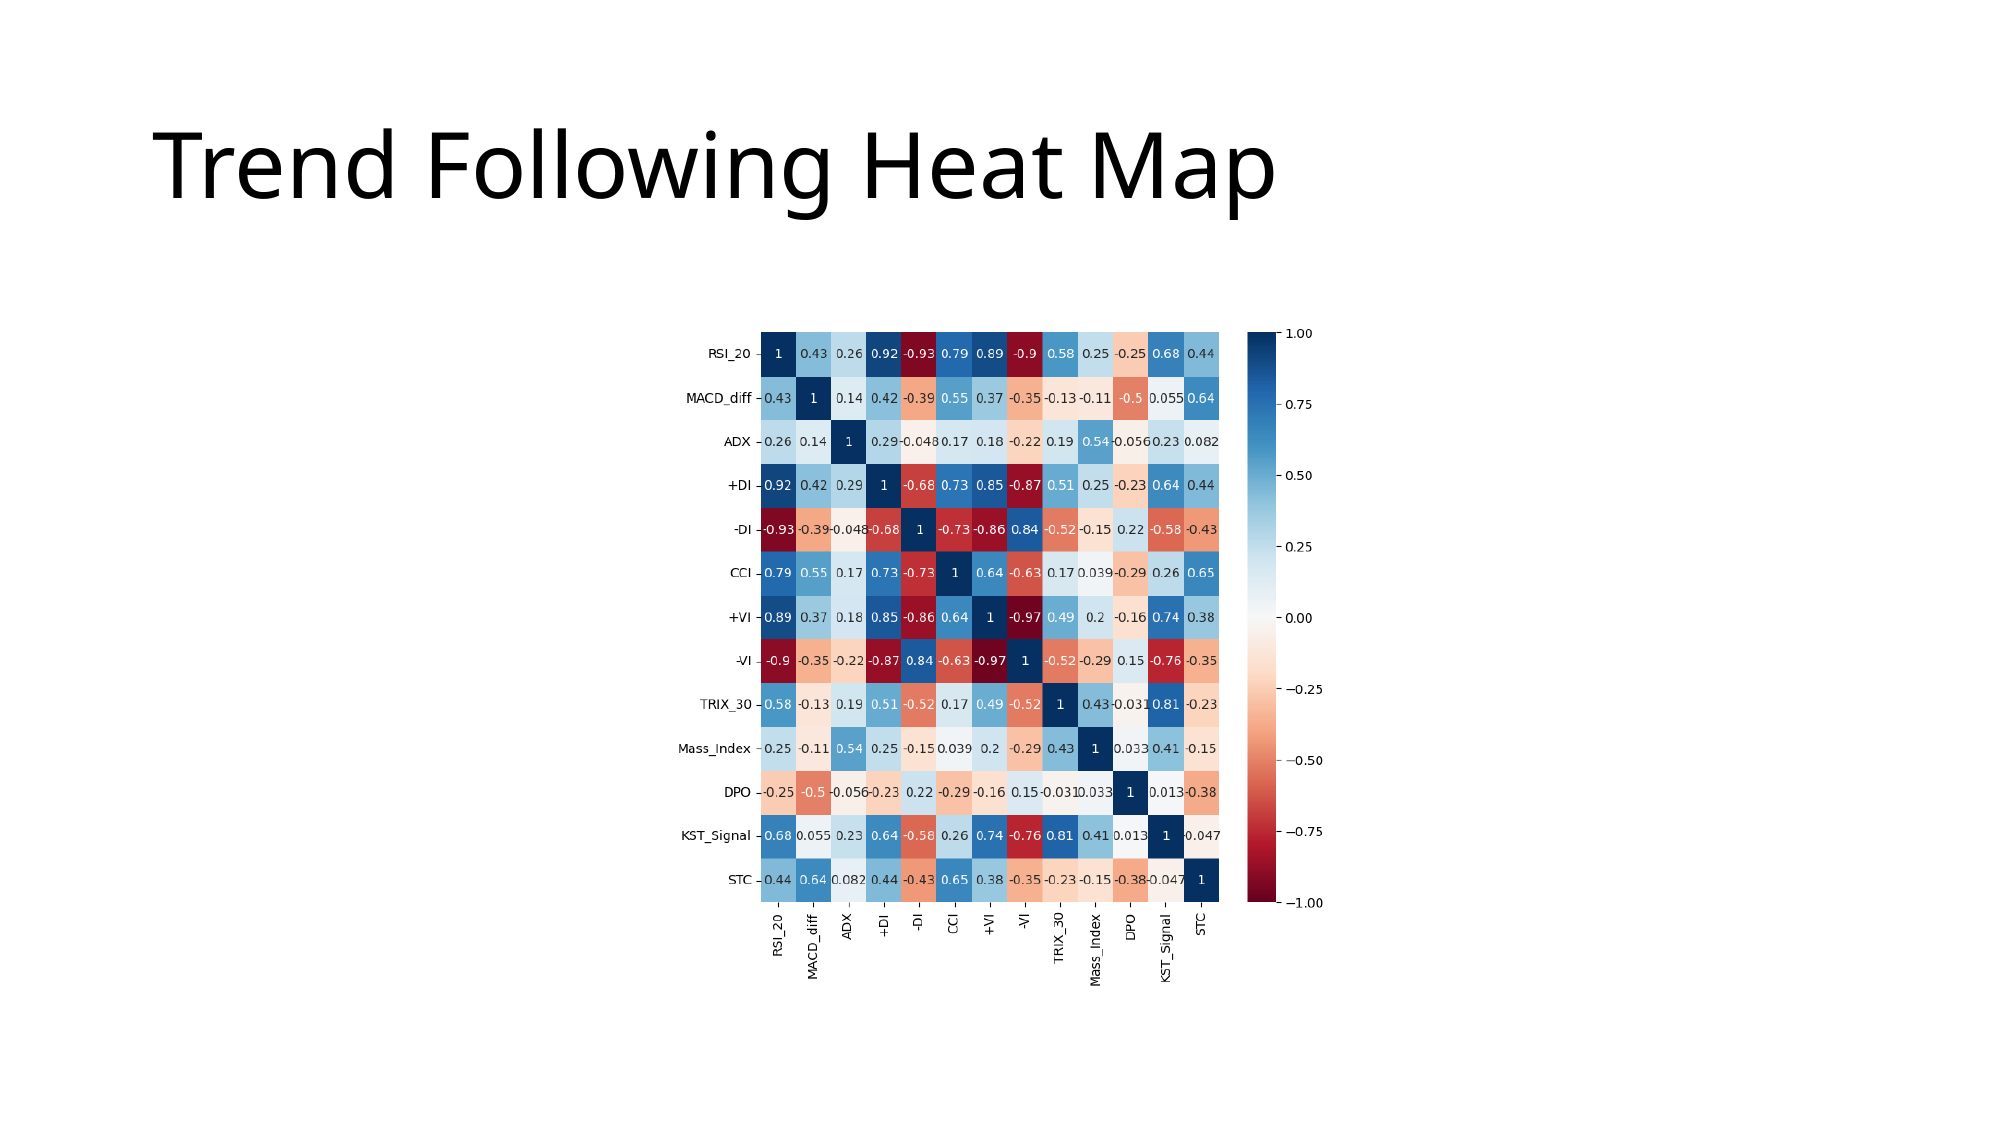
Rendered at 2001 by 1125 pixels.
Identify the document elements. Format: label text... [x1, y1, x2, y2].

picture [668, 318, 1332, 994]
title Trend Following Heat Map [137, 59, 1863, 278]
